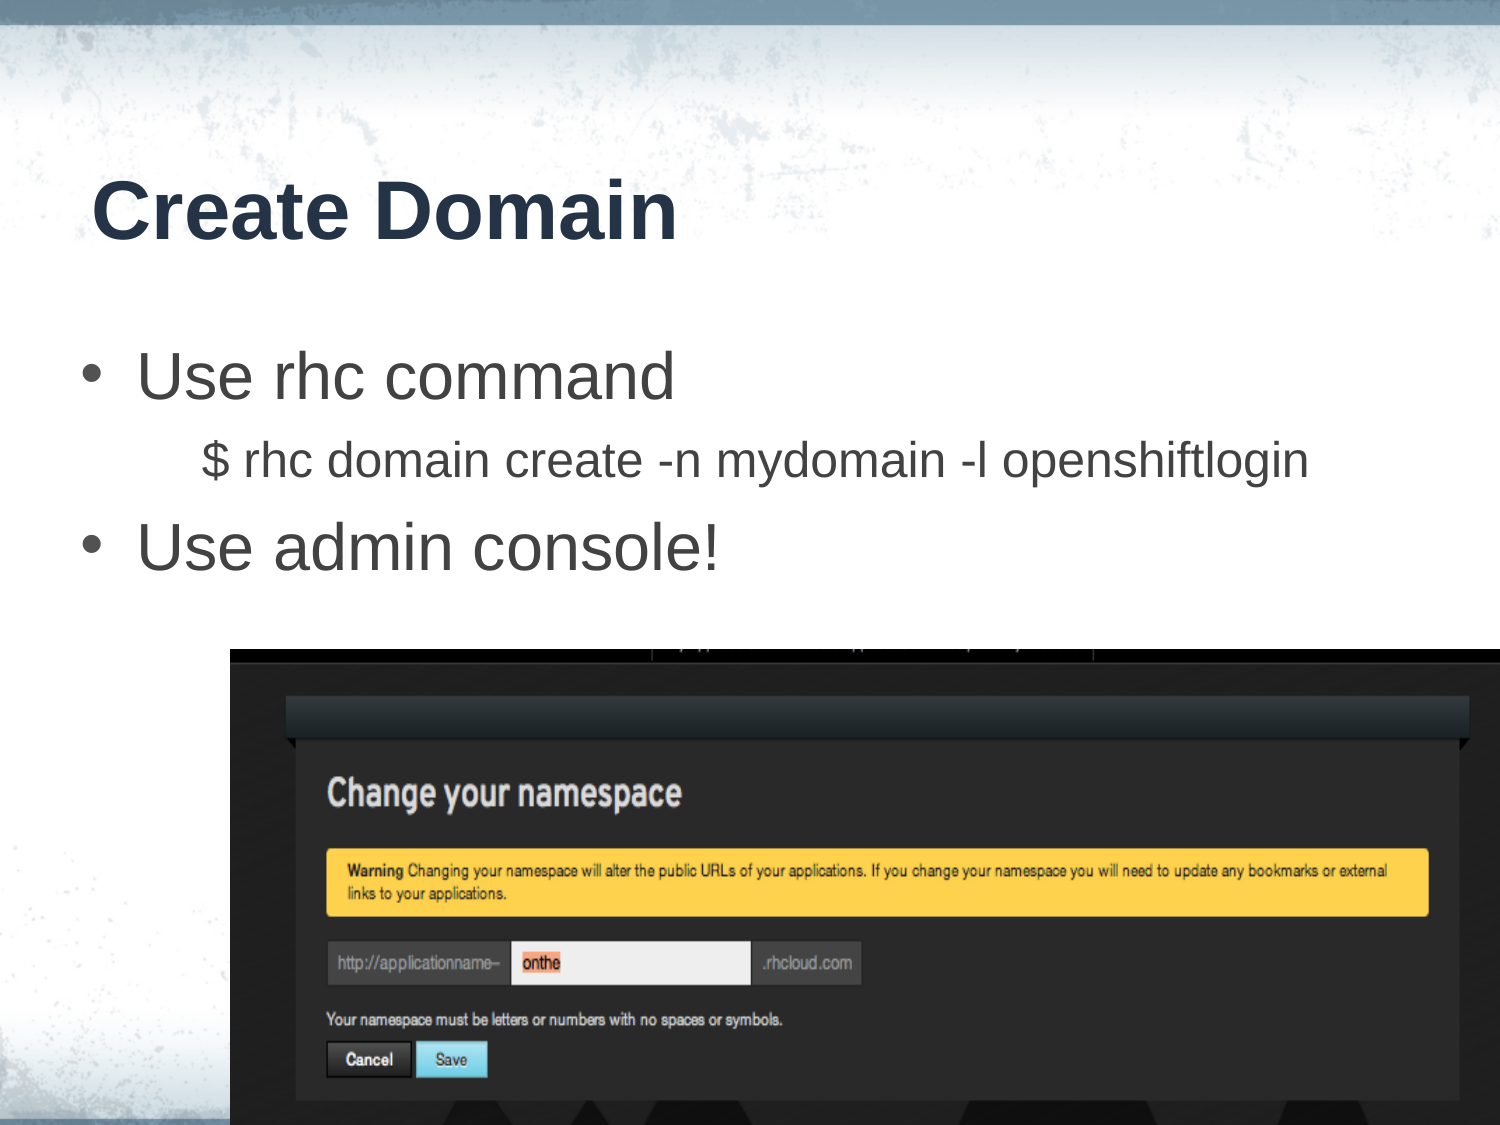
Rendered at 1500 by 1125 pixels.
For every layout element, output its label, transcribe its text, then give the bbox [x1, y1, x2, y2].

picture [0, 0, 1500, 1125]
list Use rhc command $ rhc domain create -n mydomain -l openshiftlogin Use admin console! [65, 324, 1341, 1069]
title Create Domain [77, 88, 1353, 324]
